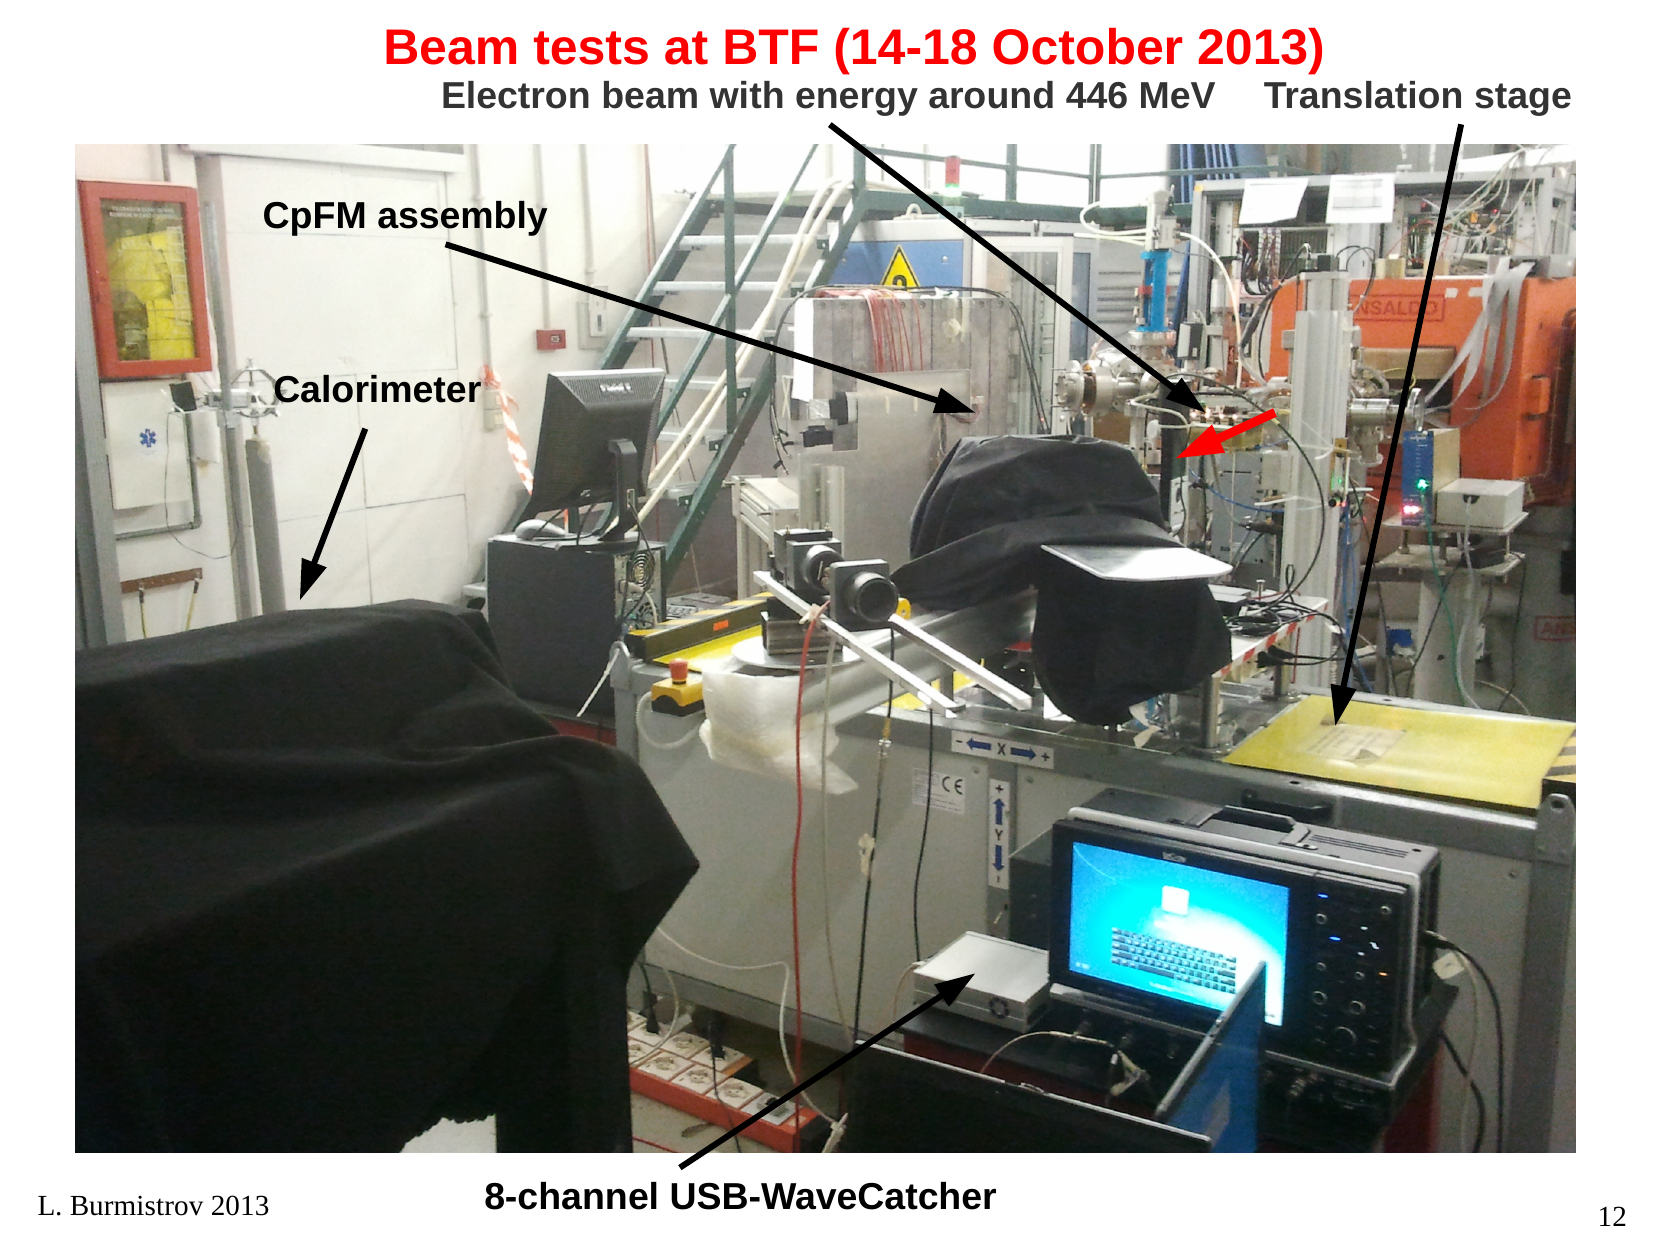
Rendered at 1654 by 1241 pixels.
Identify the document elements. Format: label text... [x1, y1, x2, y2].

picture [75, 144, 1576, 1153]
text_box Beam tests at BTF (14-18 October 2013) [344, 11, 1365, 83]
text_box 8-channel USB-WaveCatcher [437, 1167, 1055, 1225]
text_box CpFM assembly [225, 187, 586, 245]
text_box Translation stage [1249, 67, 1613, 125]
text_box Electron beam with energy around 446 MeV [426, 67, 1249, 125]
text_box Calorimeter [258, 361, 522, 418]
